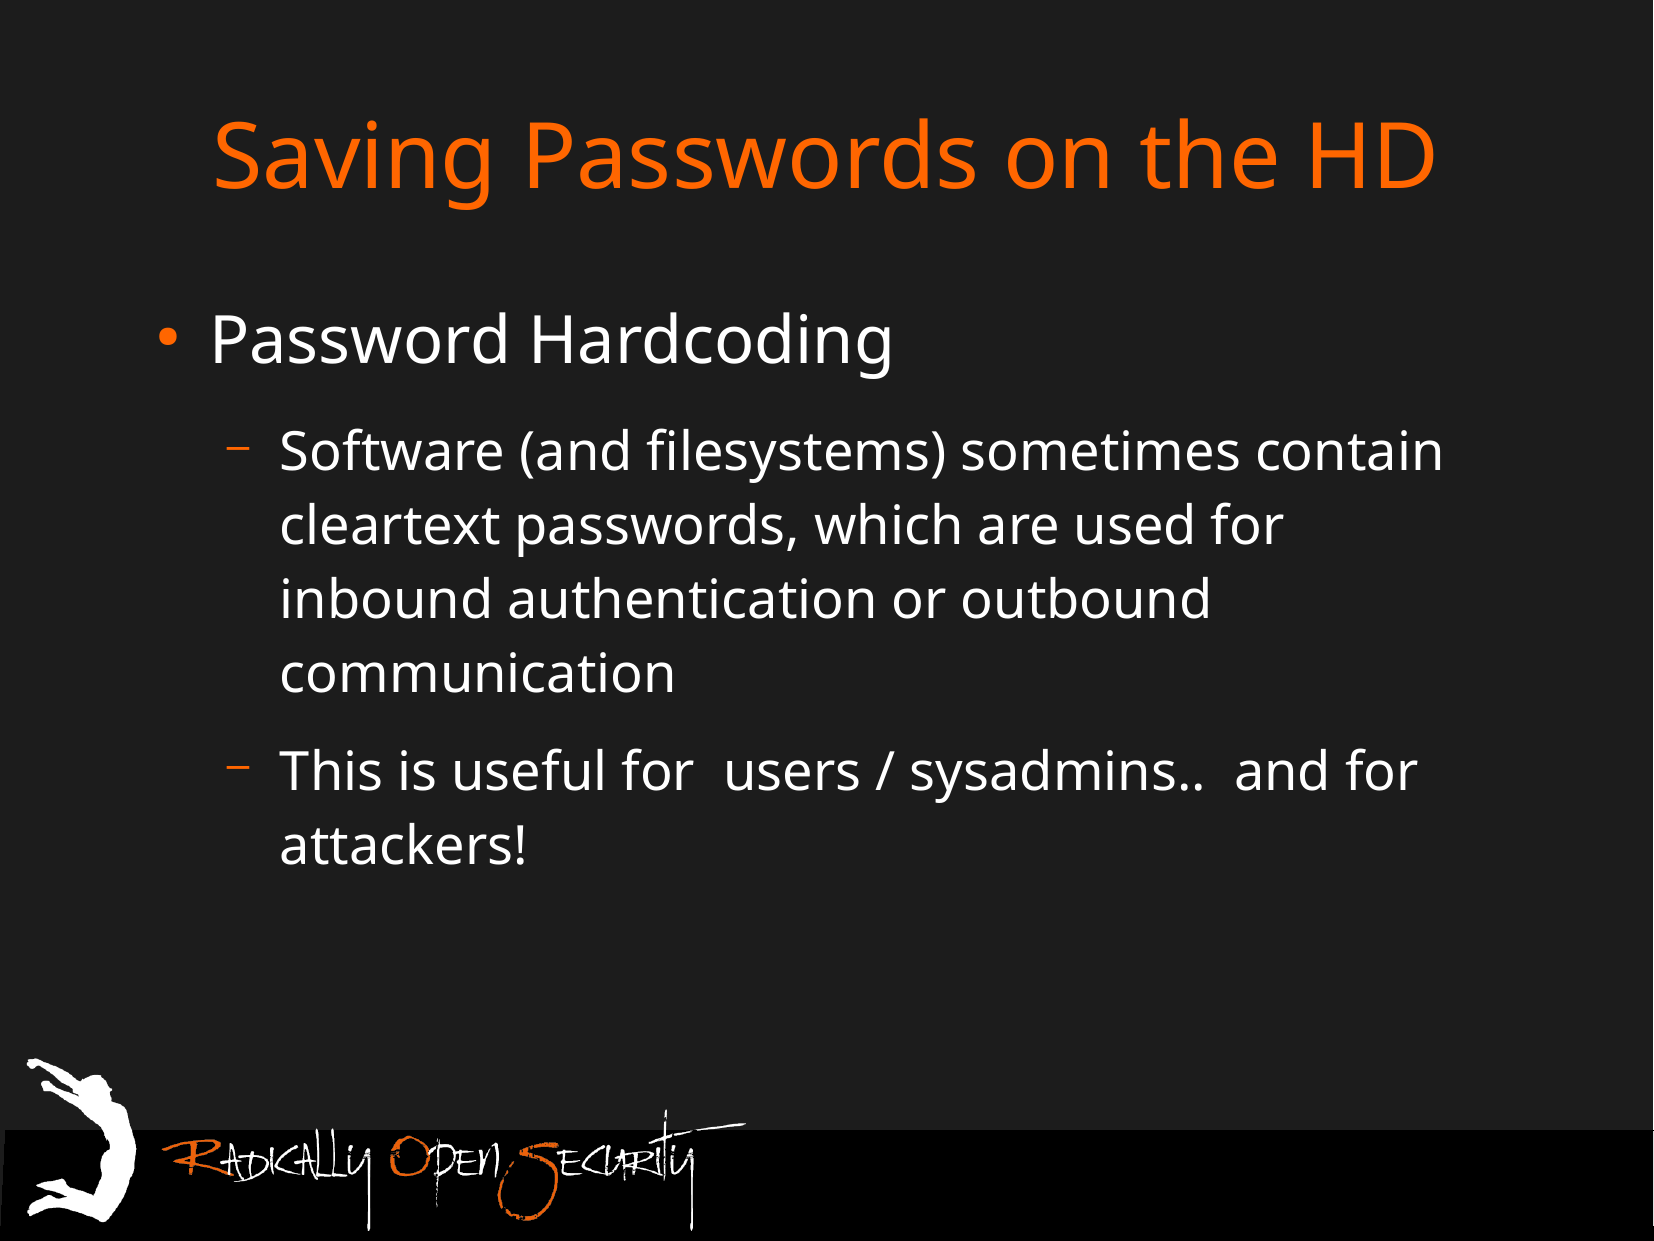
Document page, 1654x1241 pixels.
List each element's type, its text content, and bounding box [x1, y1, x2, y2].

list Password Hardcoding Software (and filesystems) sometimes contain cleartext passwords, which are used for inbound authentication or outbound communication This is useful for users / sysadmins.. and for attackers! [138, 292, 1488, 1015]
picture [0, 1022, 778, 1241]
title Saving Passwords on the HD [82, 49, 1571, 257]
